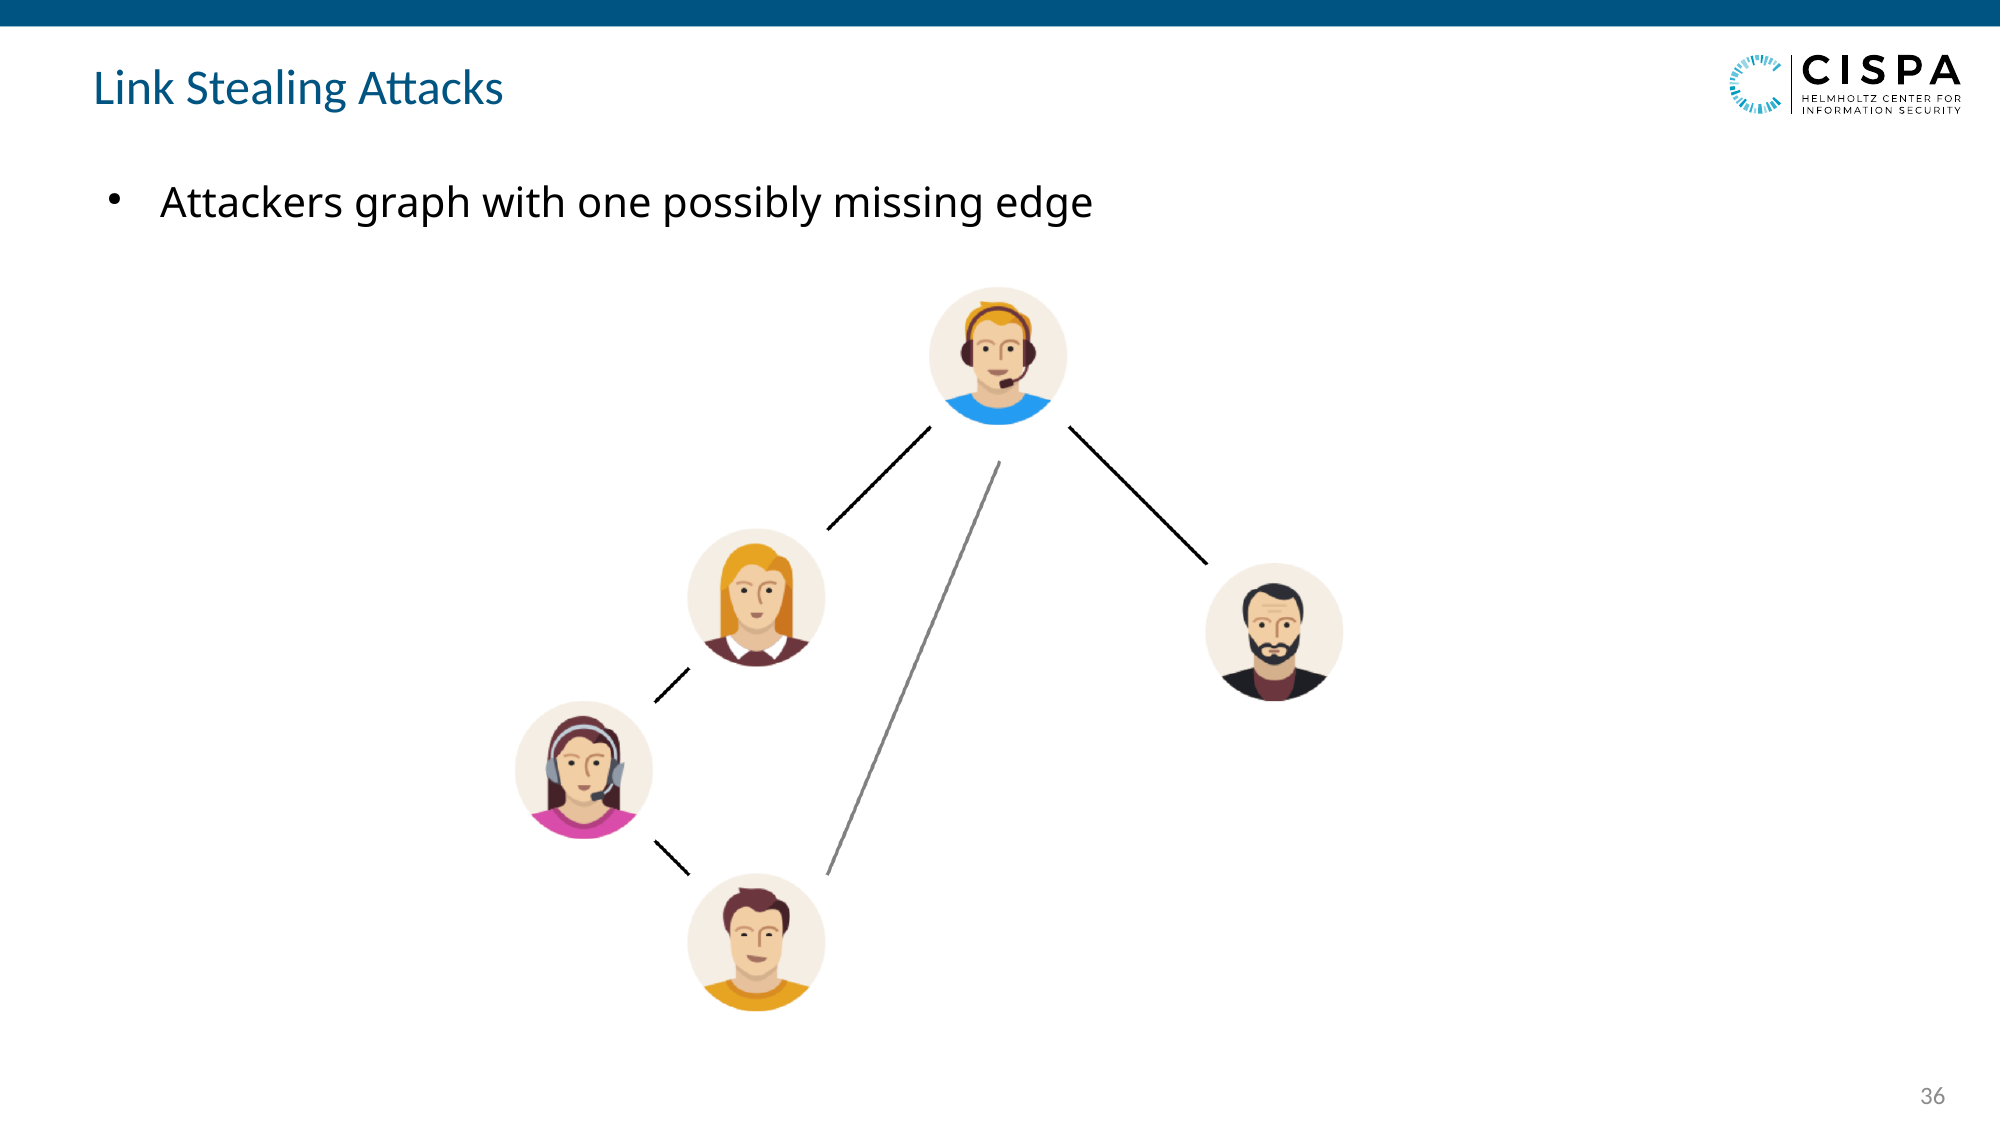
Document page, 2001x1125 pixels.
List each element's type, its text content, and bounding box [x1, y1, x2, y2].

title Link Stealing Attacks [78, 38, 1699, 131]
picture [480, 252, 1381, 1050]
list Attackers graph with one possibly missing edge [78, 170, 1922, 1024]
slide_number <number> [1870, 1065, 1961, 1125]
